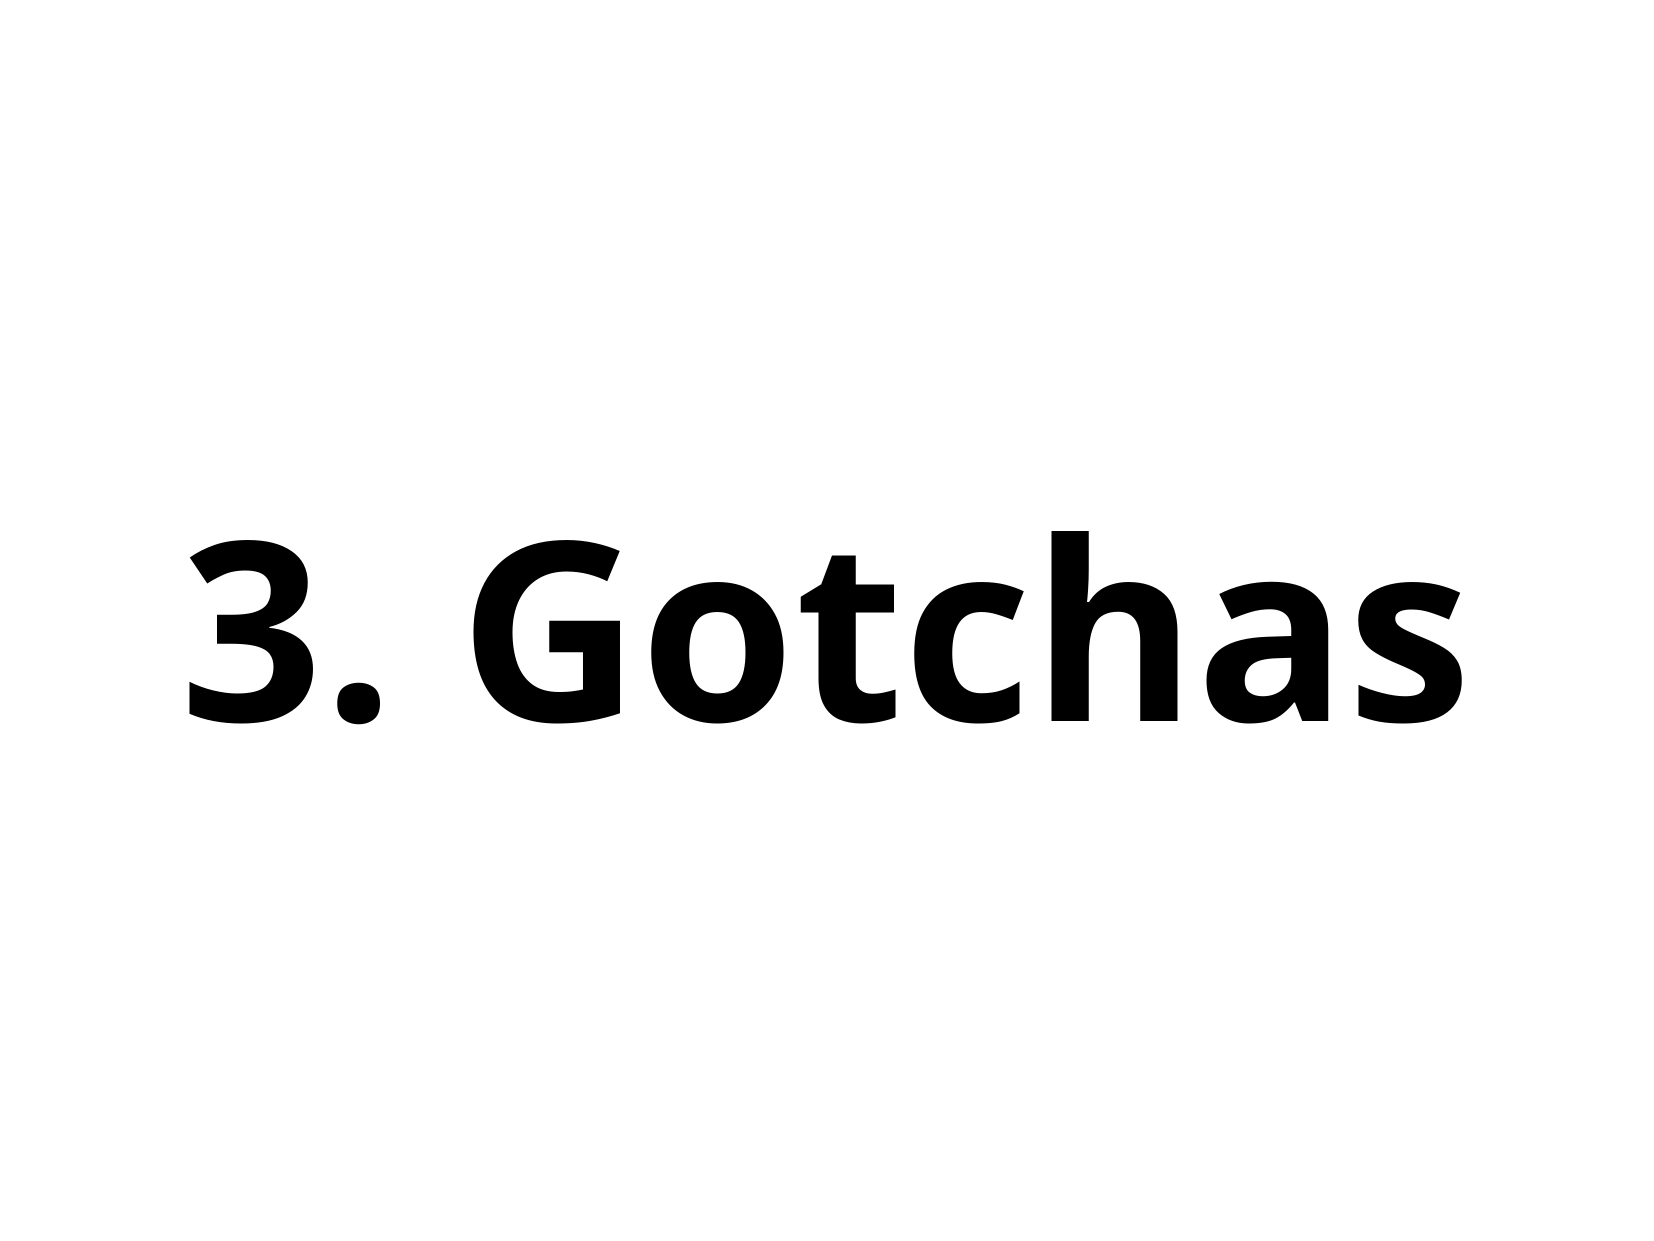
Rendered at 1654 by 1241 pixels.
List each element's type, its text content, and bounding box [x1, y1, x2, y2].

title 3. Gotchas [82, 49, 1571, 1201]
